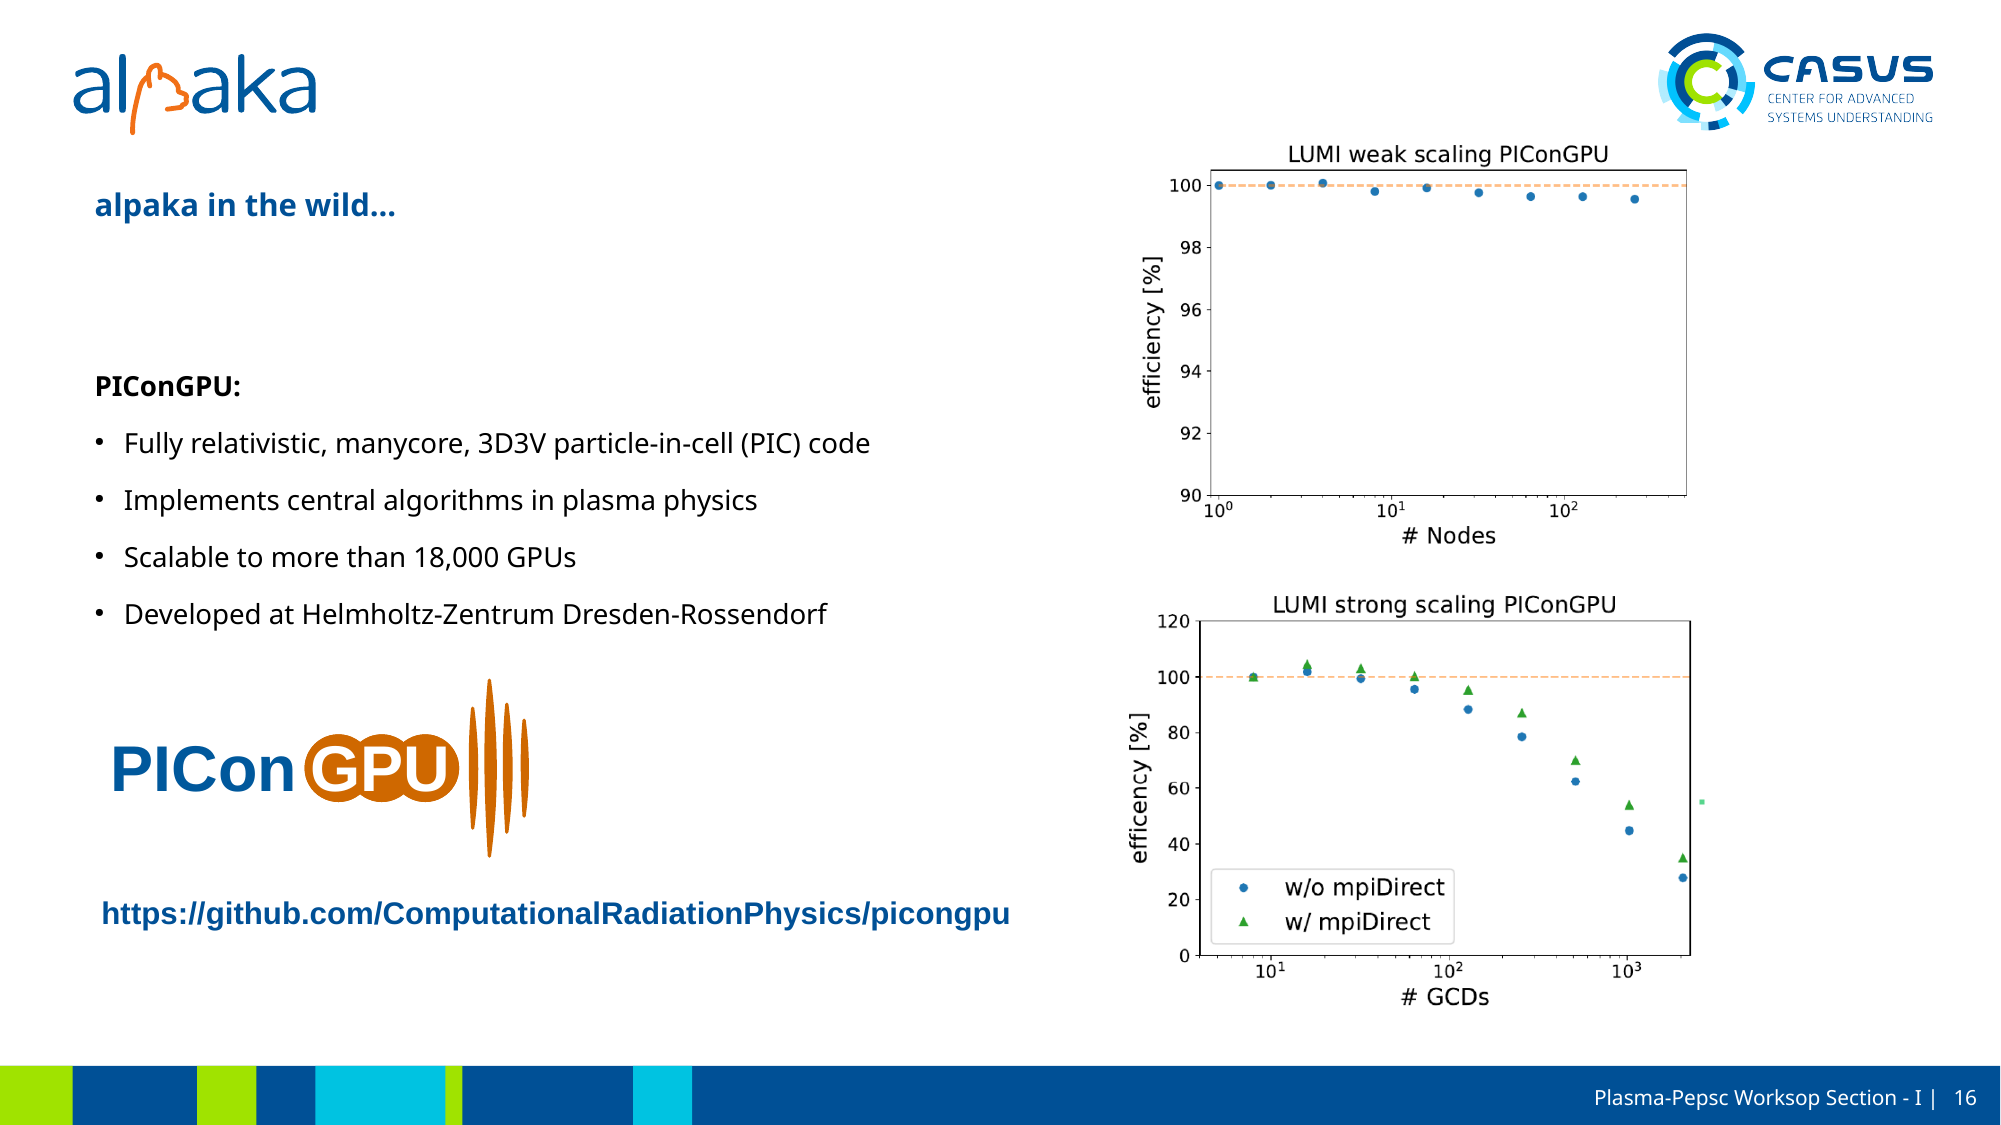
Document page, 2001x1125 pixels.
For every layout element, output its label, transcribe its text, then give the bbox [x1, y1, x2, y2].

picture [1122, 33, 1933, 1030]
text_box https://github.com/ComputationalRadiationPhysics/picongpu [77, 886, 1075, 976]
picture [72, 53, 317, 136]
picture [106, 673, 538, 863]
list alpaka in the wild... PIConGPU: Fully relativistic, manycore, 3D3V particle-in-cell (PIC) code Implements central algorithms in plasma physics Scalable to more than 18,000 GPUs Developed at Helmholtz-Zentrum Dresden-Rossendorf [94, 183, 997, 639]
